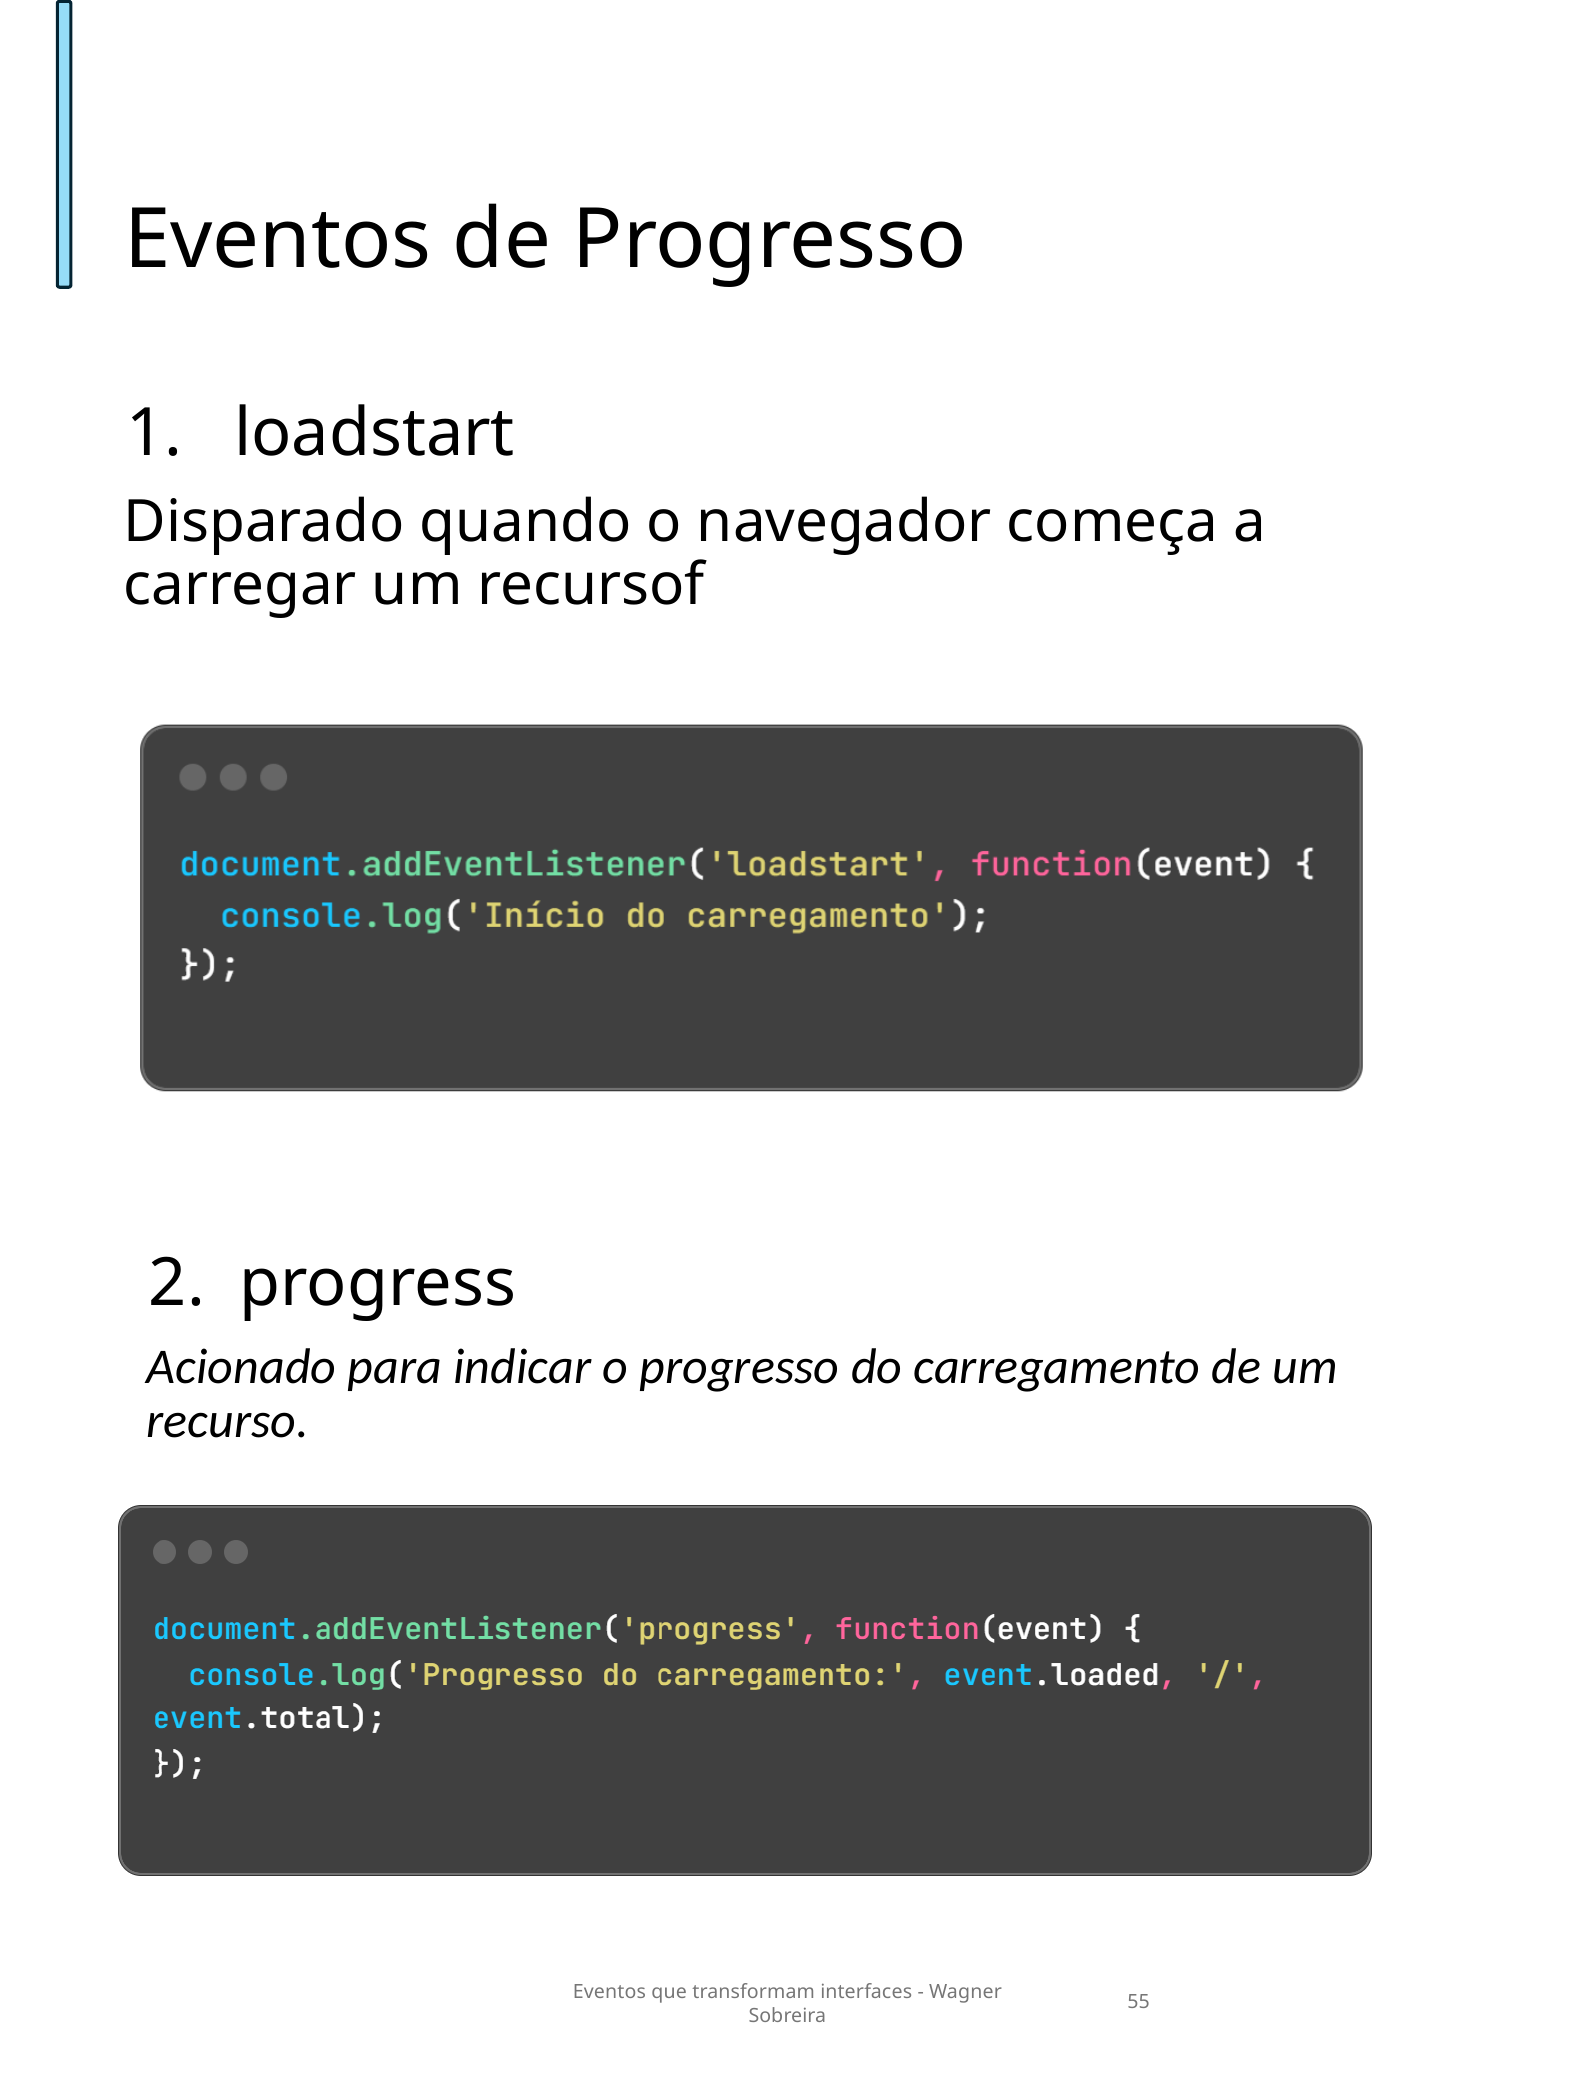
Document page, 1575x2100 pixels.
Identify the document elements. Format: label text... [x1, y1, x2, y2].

text_box 1. loadstart [111, 390, 1476, 485]
picture [0, 585, 1503, 1231]
text_box [57, 1, 71, 288]
text_box Eventos de Progresso [109, 188, 1474, 343]
text_box Disparado quando o navegador começa a carregar um recursof [108, 483, 1474, 585]
text_box Acionado para indicar o progresso do carregamento de um recurso. [131, 1333, 1496, 1381]
text_box 2. progress [134, 1240, 1499, 1334]
footer Eventos que transformam interfaces - Wagner Sobreira [521, 1946, 1054, 2059]
slide_number 55 [1112, 1946, 1467, 2059]
picture [0, 1381, 1496, 1999]
